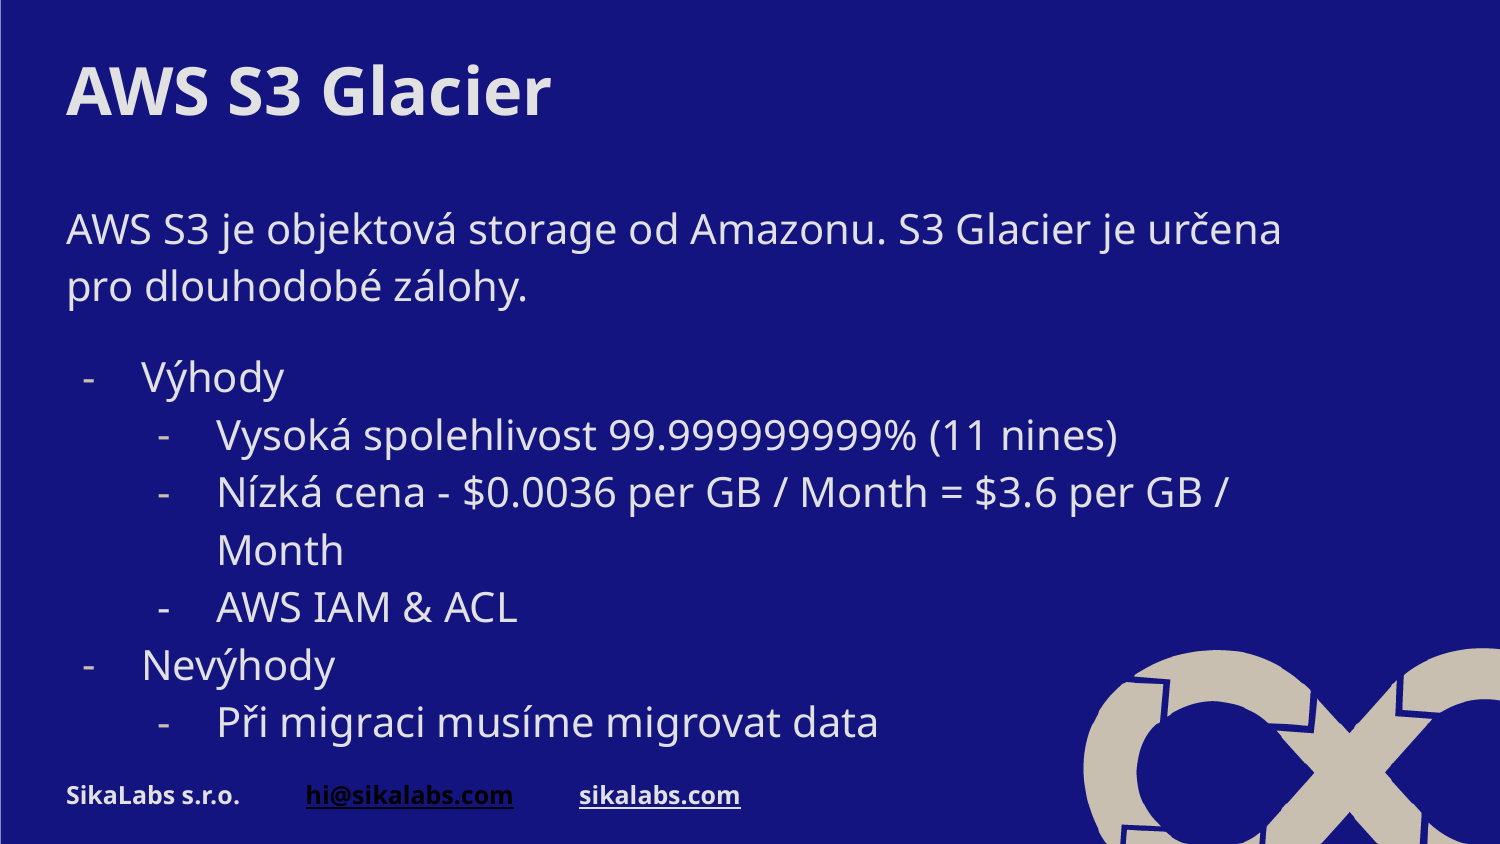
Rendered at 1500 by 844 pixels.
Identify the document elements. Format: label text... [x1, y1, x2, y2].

list AWS S3 je objektová storage od Amazonu. S3 Glacier je určena pro dlouhodobé zálohy. Výhody Vysoká spolehlivost 99.999999999% (11 nines) Nízká cena - $0.0036 per GB / Month = $3.6 per GB / Month AWS IAM & ACL Nevýhody Při migraci musíme migrovat data [51, 180, 1352, 729]
title AWS S3 Glacier [51, 33, 1449, 128]
picture [0, 0, 1500, 844]
